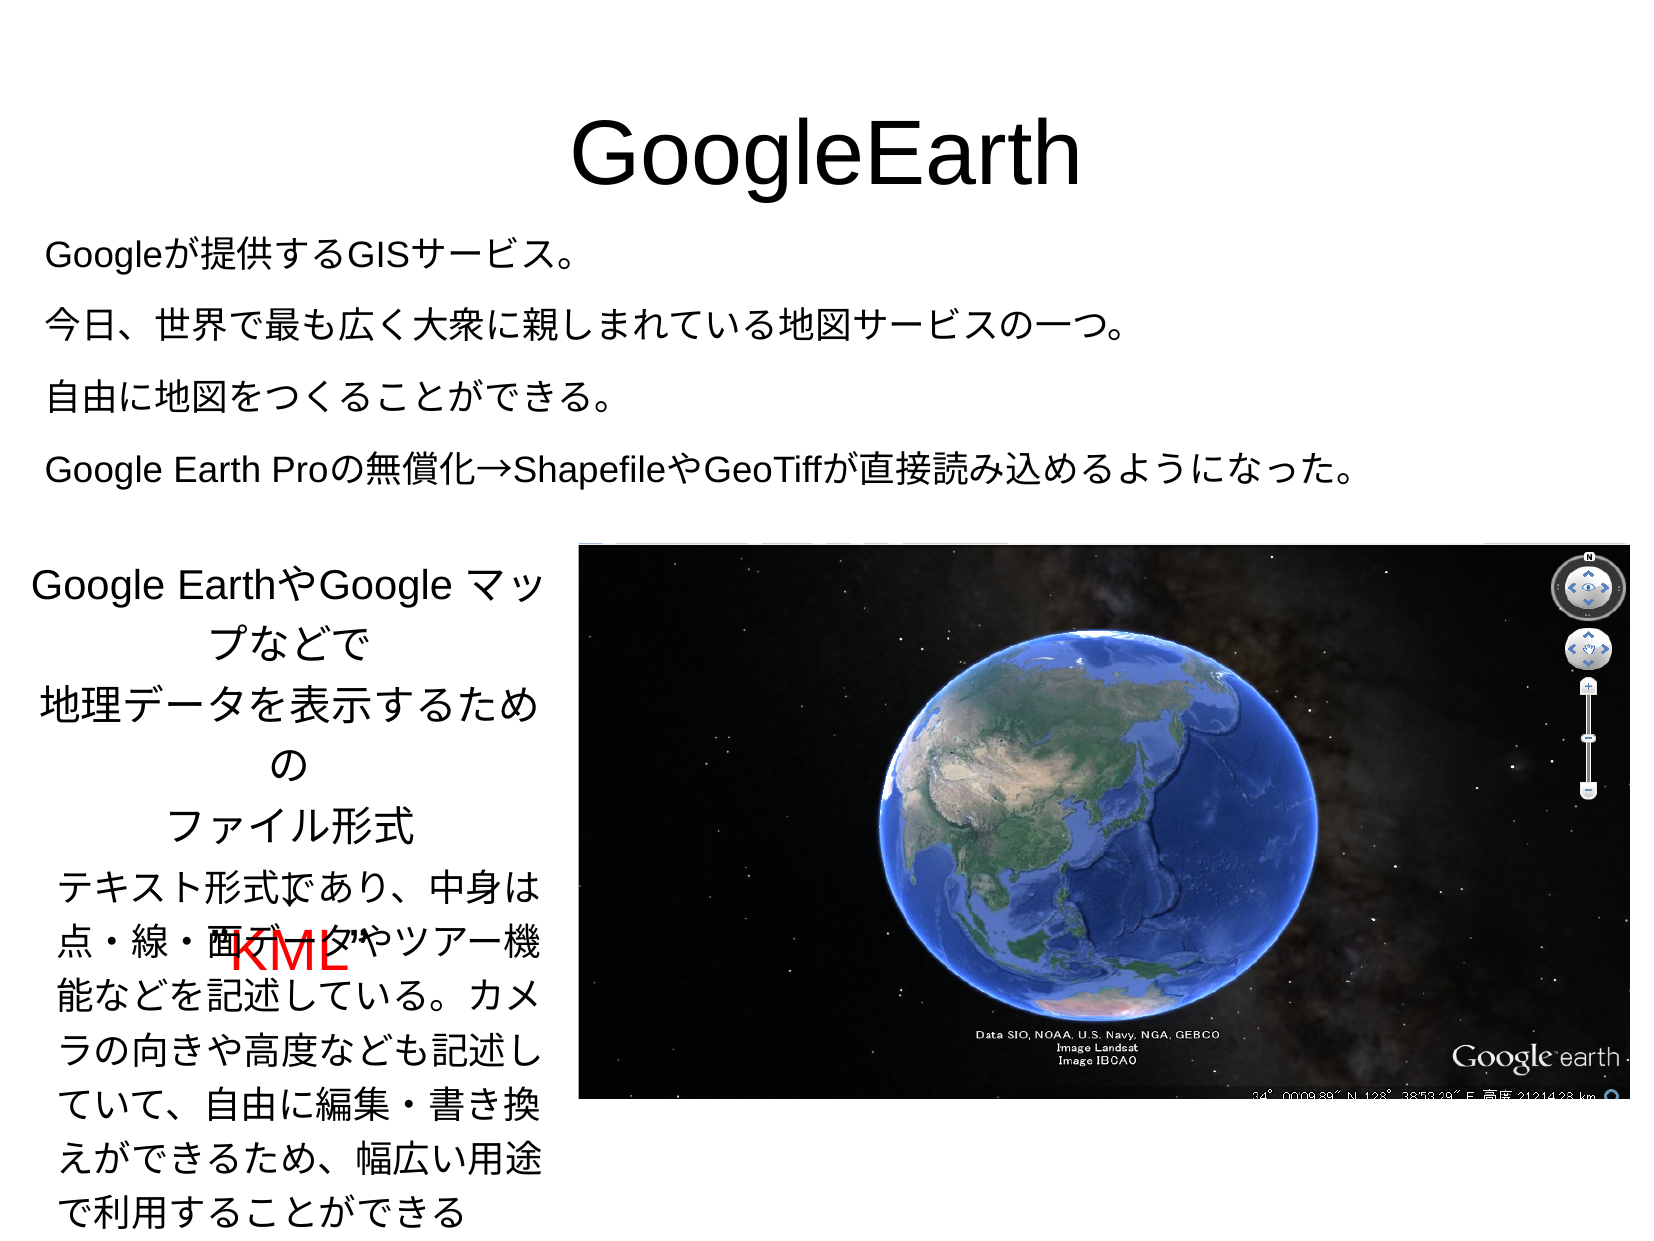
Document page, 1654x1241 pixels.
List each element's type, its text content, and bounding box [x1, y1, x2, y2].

picture [578, 543, 1630, 1099]
list Googleが提供するGISサービス。 今日、世界で最も広く大衆に親しまれている地図サービスの一つ。 自由に地図をつくることができる。 Google Earth Proの無償化→ShapefileやGeoTiffが直接読み込めるようになった。 [0, 224, 1654, 497]
text_box Google EarthやGoogle マップなどで 地理データを表示するための ファイル形式 ↓ ”KML” [12, 543, 567, 855]
text_box テキスト形式であり、中身は点・線・面データやツアー機能などを記述している。カメラの向きや高度なども記述していて、自由に編集・書き換えができるため、幅広い用途で利用することができる [5, 850, 562, 1130]
title GoogleEarth [82, 49, 1571, 224]
